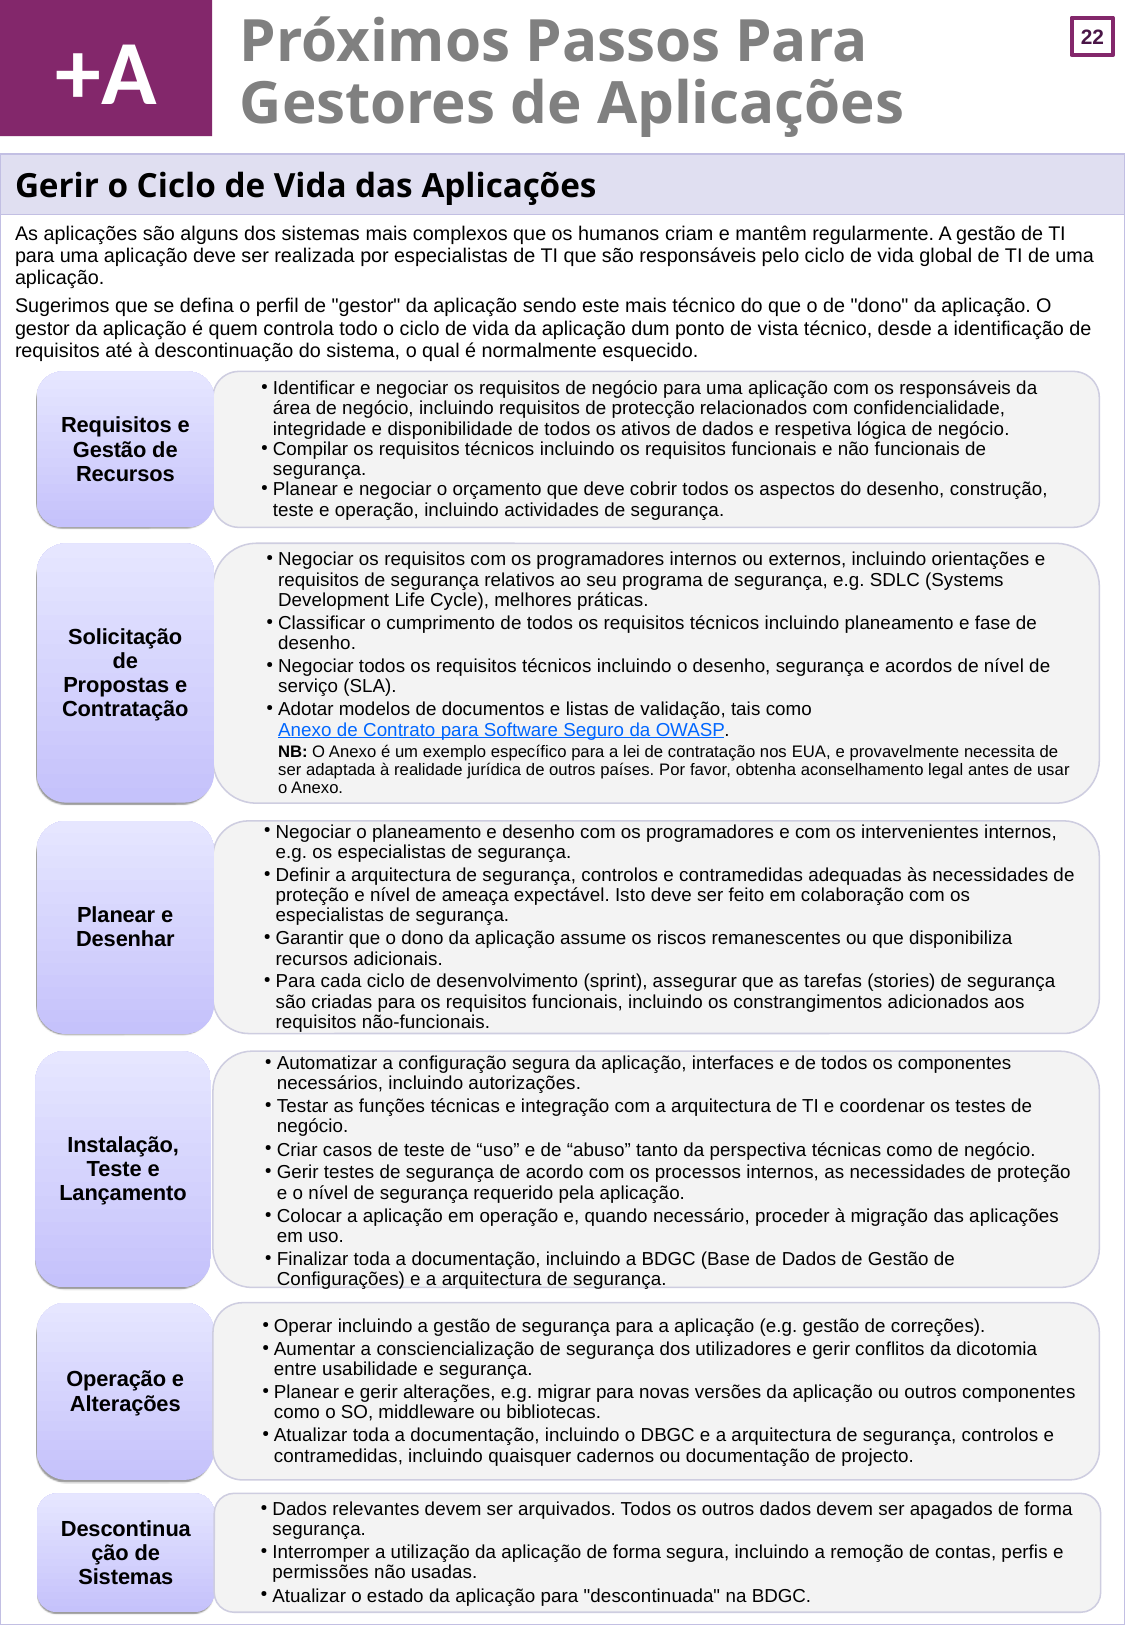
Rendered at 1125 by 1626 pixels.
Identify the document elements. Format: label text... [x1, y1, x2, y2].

text_box Requisitos e Gestão de Recursos [36, 371, 214, 528]
text_box Descontinuação de Sistemas [37, 1493, 214, 1613]
text_box Planear e Desenhar [36, 820, 214, 1035]
text_box Operar incluindo a gestão de segurança para a aplicação (e.g. gestão de correções). Aumentar a consciencialização de segurança dos utilizadores e gerir conflitos da dicotomia entre usabilidade e segurança. Planear e gerir alterações, e.g. migrar para novas versões da aplicação ou outros componentes como o SO, middleware ou bibliotecas. Atualizar toda a documentação, incluindo o DBGC e a arquitectura de segurança, controlos e contramedidas, incluindo quaisquer cadernos ou documentação de projecto. [212, 1302, 1100, 1480]
text_box Instalação, Teste e Lançamento [35, 1051, 211, 1288]
text_box Dados relevantes devem ser arquivados. Todos os outros dados devem ser apagados de forma segurança. Interromper a utilização da aplicação de forma segura, incluindo a remoção de contas, perfis e permissões não usadas. Atualizar o estado da aplicação para "descontinuada" na BDGC. [214, 1493, 1101, 1613]
table_cell As aplicações são alguns dos sistemas mais complexos que os humanos criam e mantêm regularmente. A gestão de TI para uma aplicação deve ser realizada por especialistas de TI que são responsáveis pelo ciclo de vida global de TI de uma aplicação. Sugerimos que se defina o perfil de "gestor" da aplicação sendo este mais técnico do que o de "dono" da aplicação. O gestor da aplicação é quem controla todo o ciclo de vida da aplicação dum ponto de vista técnico, desde a identificação de requisitos até à descontinuação do sistema, o qual é normalmente esquecido. [1, 215, 1124, 1624]
text_box Identificar e negociar os requisitos de negócio para uma aplicação com os responsáveis da área de negócio, incluindo requisitos de protecção relacionados com confidencialidade, integridade e disponibilidade de todos os ativos de dados e respetiva lógica de negócio. Compilar os requisitos técnicos incluindo os requisitos funcionais e não funcionais de segurança. Planear e negociar o orçamento que deve cobrir todos os aspectos do desenho, construção, teste e operação, incluindo actividades de segurança. [214, 371, 1100, 528]
text_box Próximos Passos Para Gestores de Aplicações [224, 12, 1125, 134]
text_box Negociar os requisitos com os programadores internos ou externos, incluindo orientações e requisitos de segurança relativos ao seu programa de segurança, e.g. SDLC (Systems Development Life Cycle), melhores práticas. Classificar o cumprimento de todos os requisitos técnicos incluindo planeamento e fase de desenho. Negociar todos os requisitos técnicos incluindo o desenho, segurança e acordos de nível de serviço (SLA). Adotar modelos de documentos e listas de validação, tais como Anexo de Contrato para Software Seguro da OWASP. NB: O Anexo é um exemplo específico para a lei de contratação nos EUA, e provavelmente necessita de ser adaptada à realidade jurídica de outros países. Por favor, obtenha aconselhamento legal antes de usar o Anexo. [214, 543, 1100, 804]
text_box +A [0, 0, 213, 137]
text_box Solicitação de Propostas e Contratação [36, 543, 214, 803]
text_box Automatizar a configuração segura da aplicação, interfaces e de todos os componentes necessários, incluindo autorizações. Testar as funções técnicas e integração com a arquitectura de TI e coordenar os testes de negócio. Criar casos de teste de “uso” e de “abuso” tanto da perspectiva técnicas como de negócio. Gerir testes de segurança de acordo com os processos internos, as necessidades de proteção e o nível de segurança requerido pela aplicação. Colocar a aplicação em operação e, quando necessário, proceder à migração das aplicações em uso. Finalizar toda a documentação, incluindo a BDGC (Base de Dados de Gestão de Configurações) e a arquitectura de segurança. [212, 1051, 1100, 1288]
table_header Gerir o Ciclo de Vida das Aplicações [1, 155, 1124, 214]
text_box Operação e Alterações [36, 1302, 213, 1480]
text_box Negociar o planeamento e desenho com os programadores e com os intervenientes internos, e.g. os especialistas de segurança. Definir a arquitectura de segurança, controlos e contramedidas adequadas às necessidades de proteção e nível de ameaça expectável. Isto deve ser feito em colaboração com os especialistas de segurança. Garantir que o dono da aplicação assume os riscos remanescentes ou que disponibiliza recursos adicionais. Para cada ciclo de desenvolvimento (sprint), assegurar que as tarefas (stories) de segurança são criadas para os requisitos funcionais, incluindo os constrangimentos adicionados aos requisitos não-funcionais. [214, 820, 1100, 1034]
